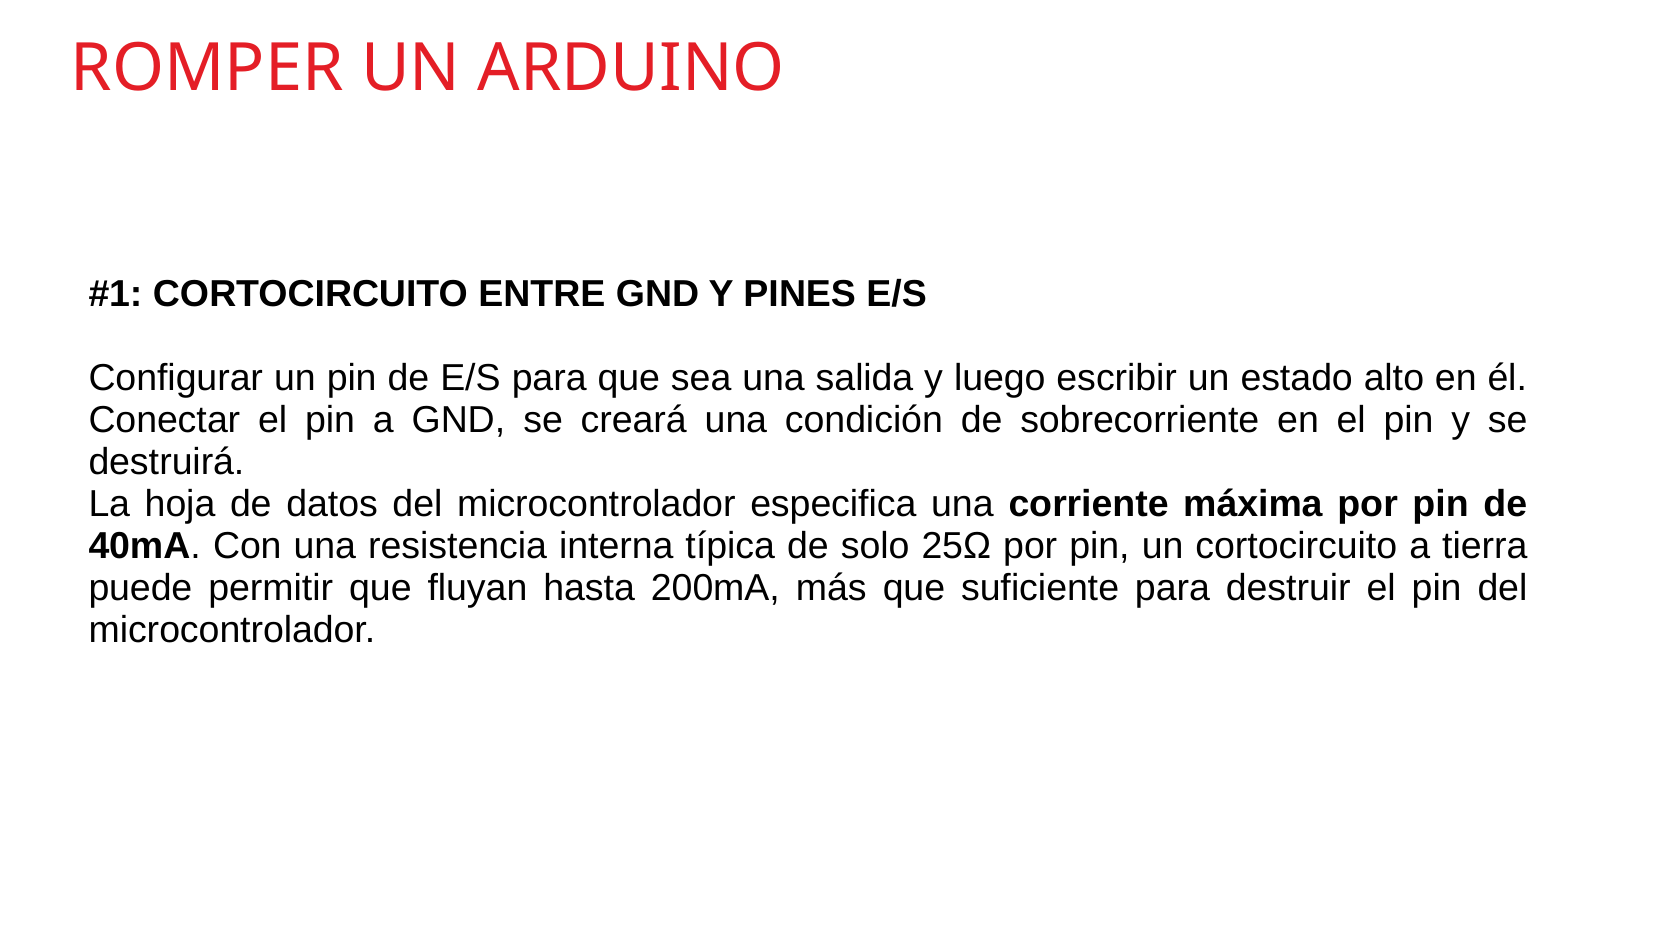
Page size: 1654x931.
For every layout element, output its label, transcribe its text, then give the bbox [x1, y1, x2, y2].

title ROMPER UN ARDUINO [70, 11, 1347, 118]
text_box #1: CORTOCIRCUITO ENTRE GND Y PINES E/S Configurar un pin de E/S para que sea una salida y luego escribir un estado alto en él. Conectar el pin a GND, se creará una condición de sobrecorriente en el pin y se destruirá. La hoja de datos del microcontrolador especifica una corriente máxima por pin de 40mA. Con una resistencia interna típica de solo 25Ω por pin, un cortocircuito a tierra puede permitir que fluyan hasta 200mA, más que suficiente para destruir el pin del microcontrolador. [73, 265, 1580, 665]
